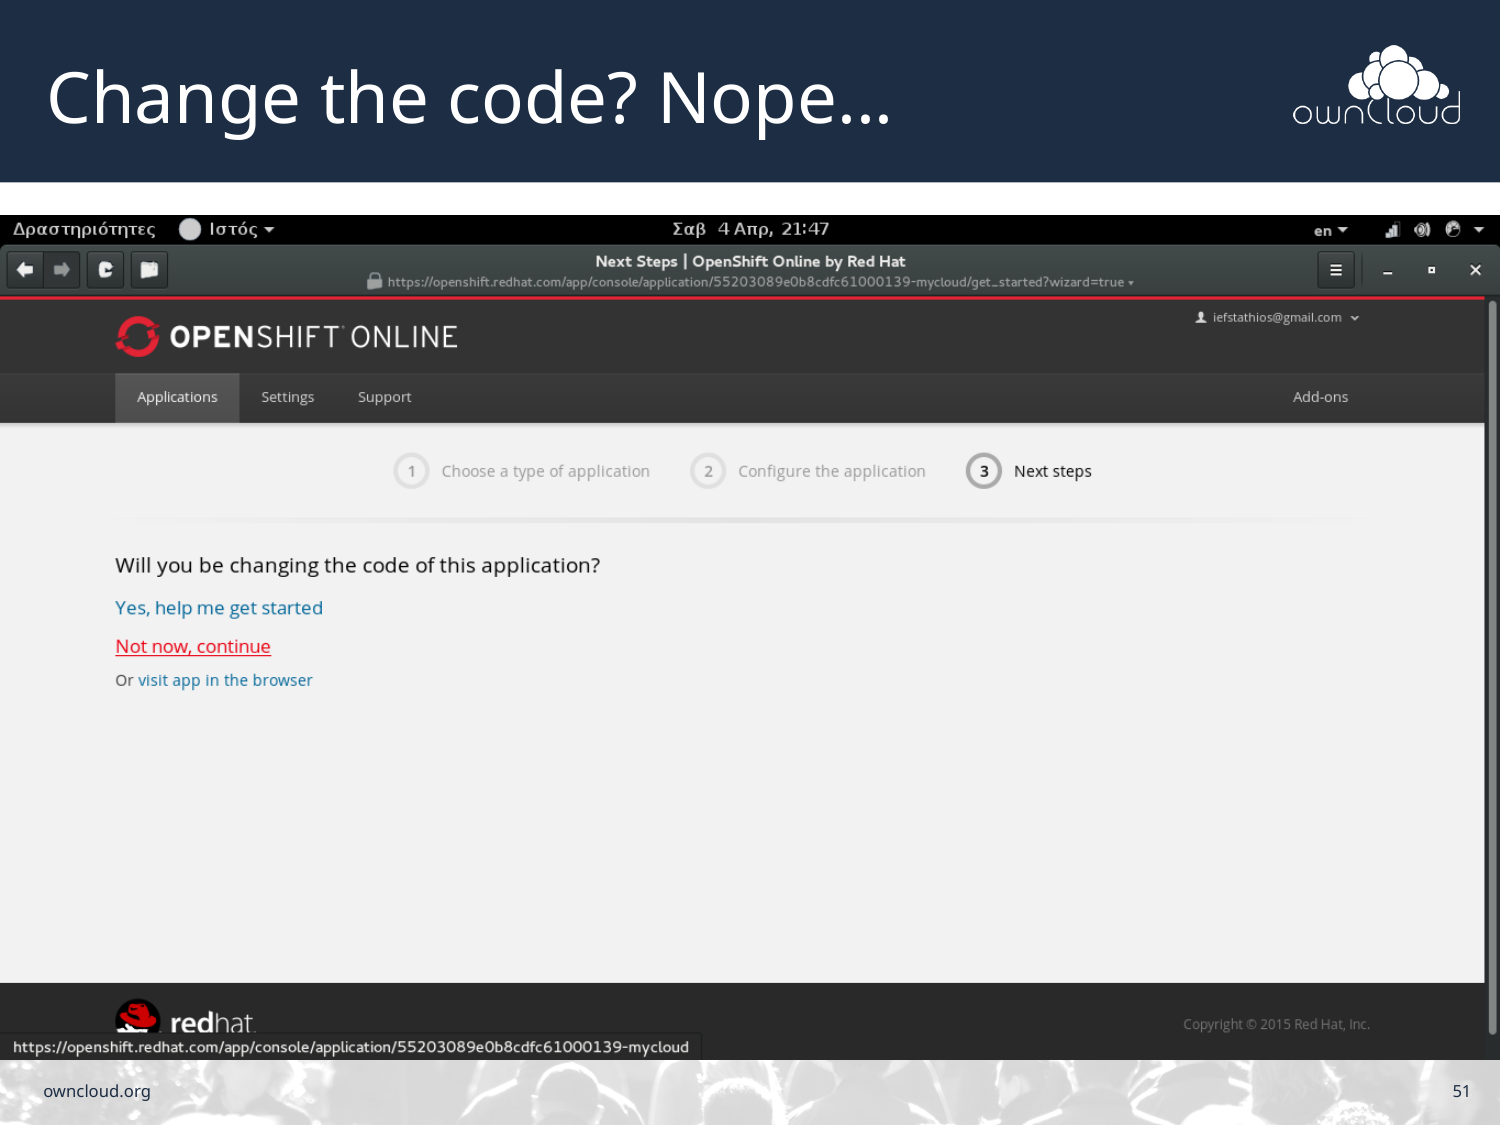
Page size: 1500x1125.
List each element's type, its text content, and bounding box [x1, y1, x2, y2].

title Change the code? Nope... [46, 5, 1258, 187]
picture [0, 215, 1500, 1125]
picture [1293, 45, 1460, 124]
